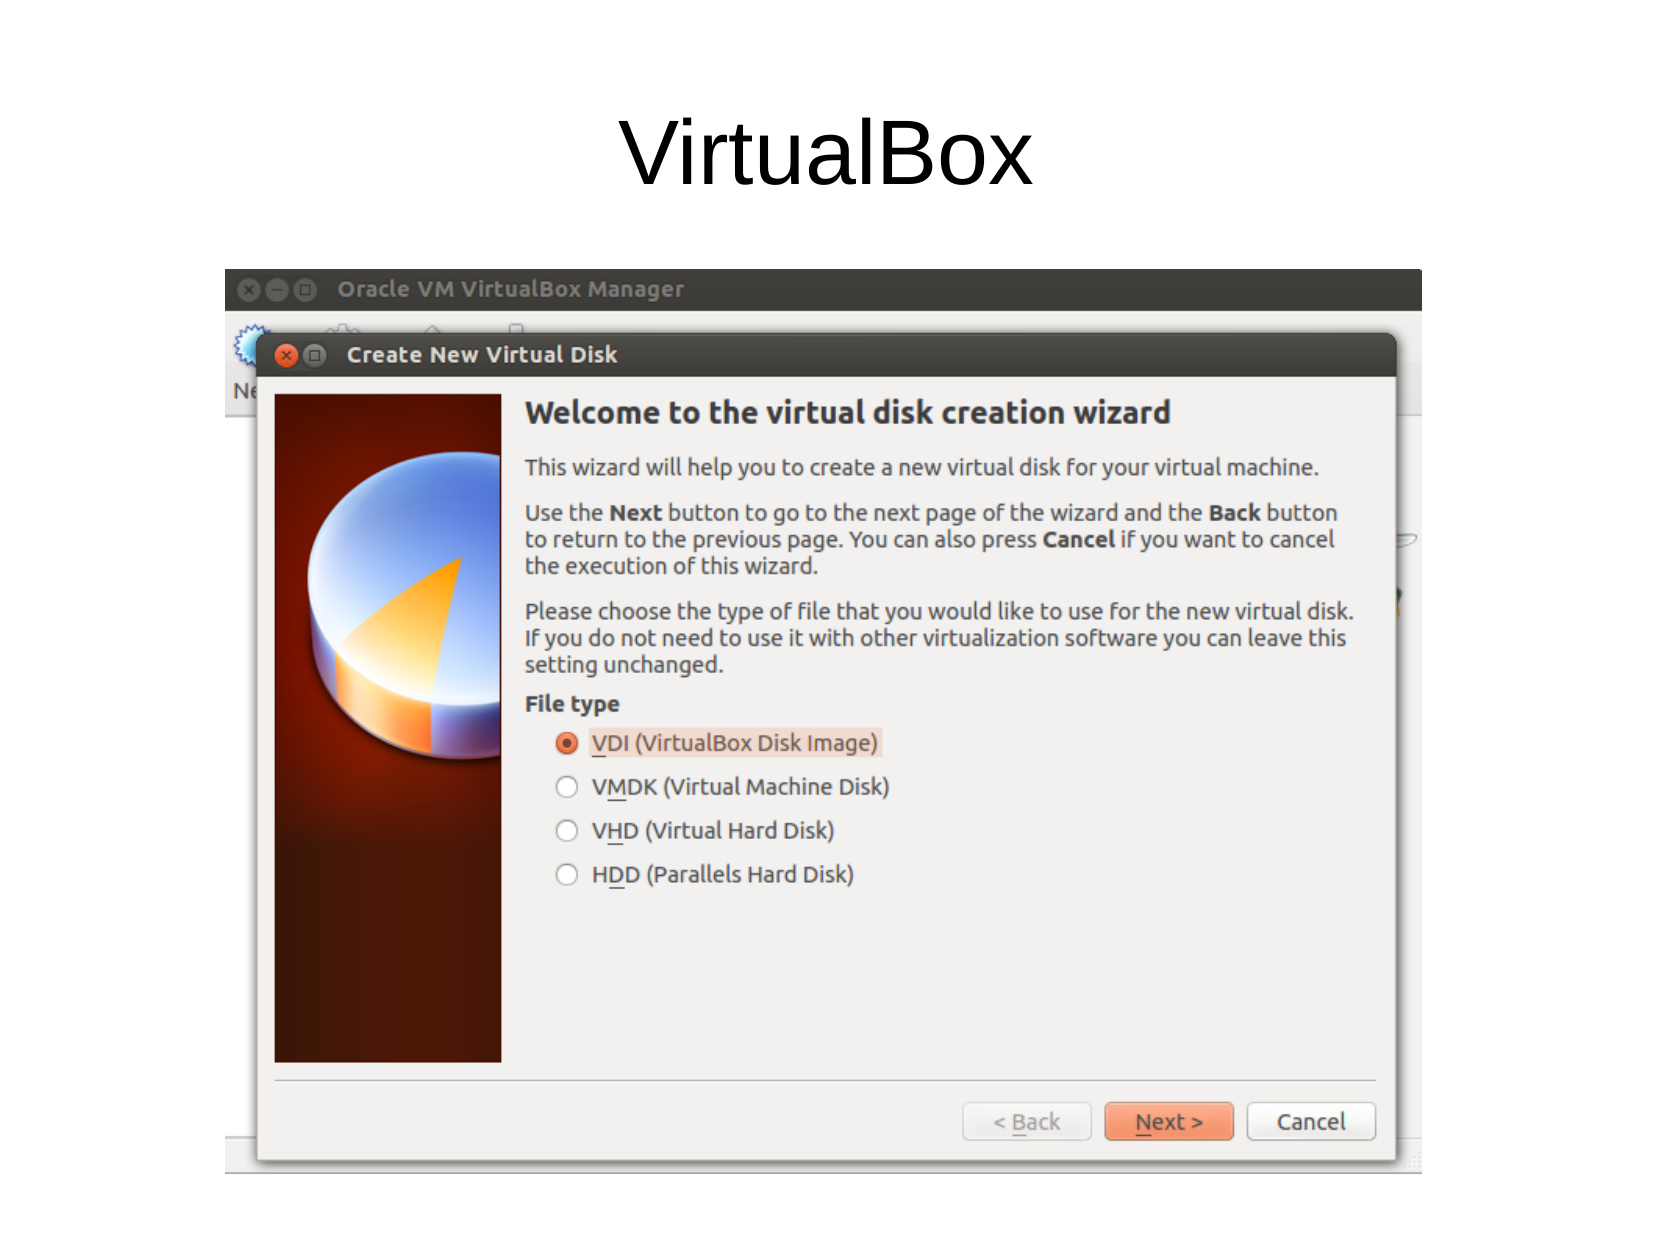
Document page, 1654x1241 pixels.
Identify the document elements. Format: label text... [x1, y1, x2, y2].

title VirtualBox [82, 49, 1571, 257]
picture [225, 269, 1422, 1174]
